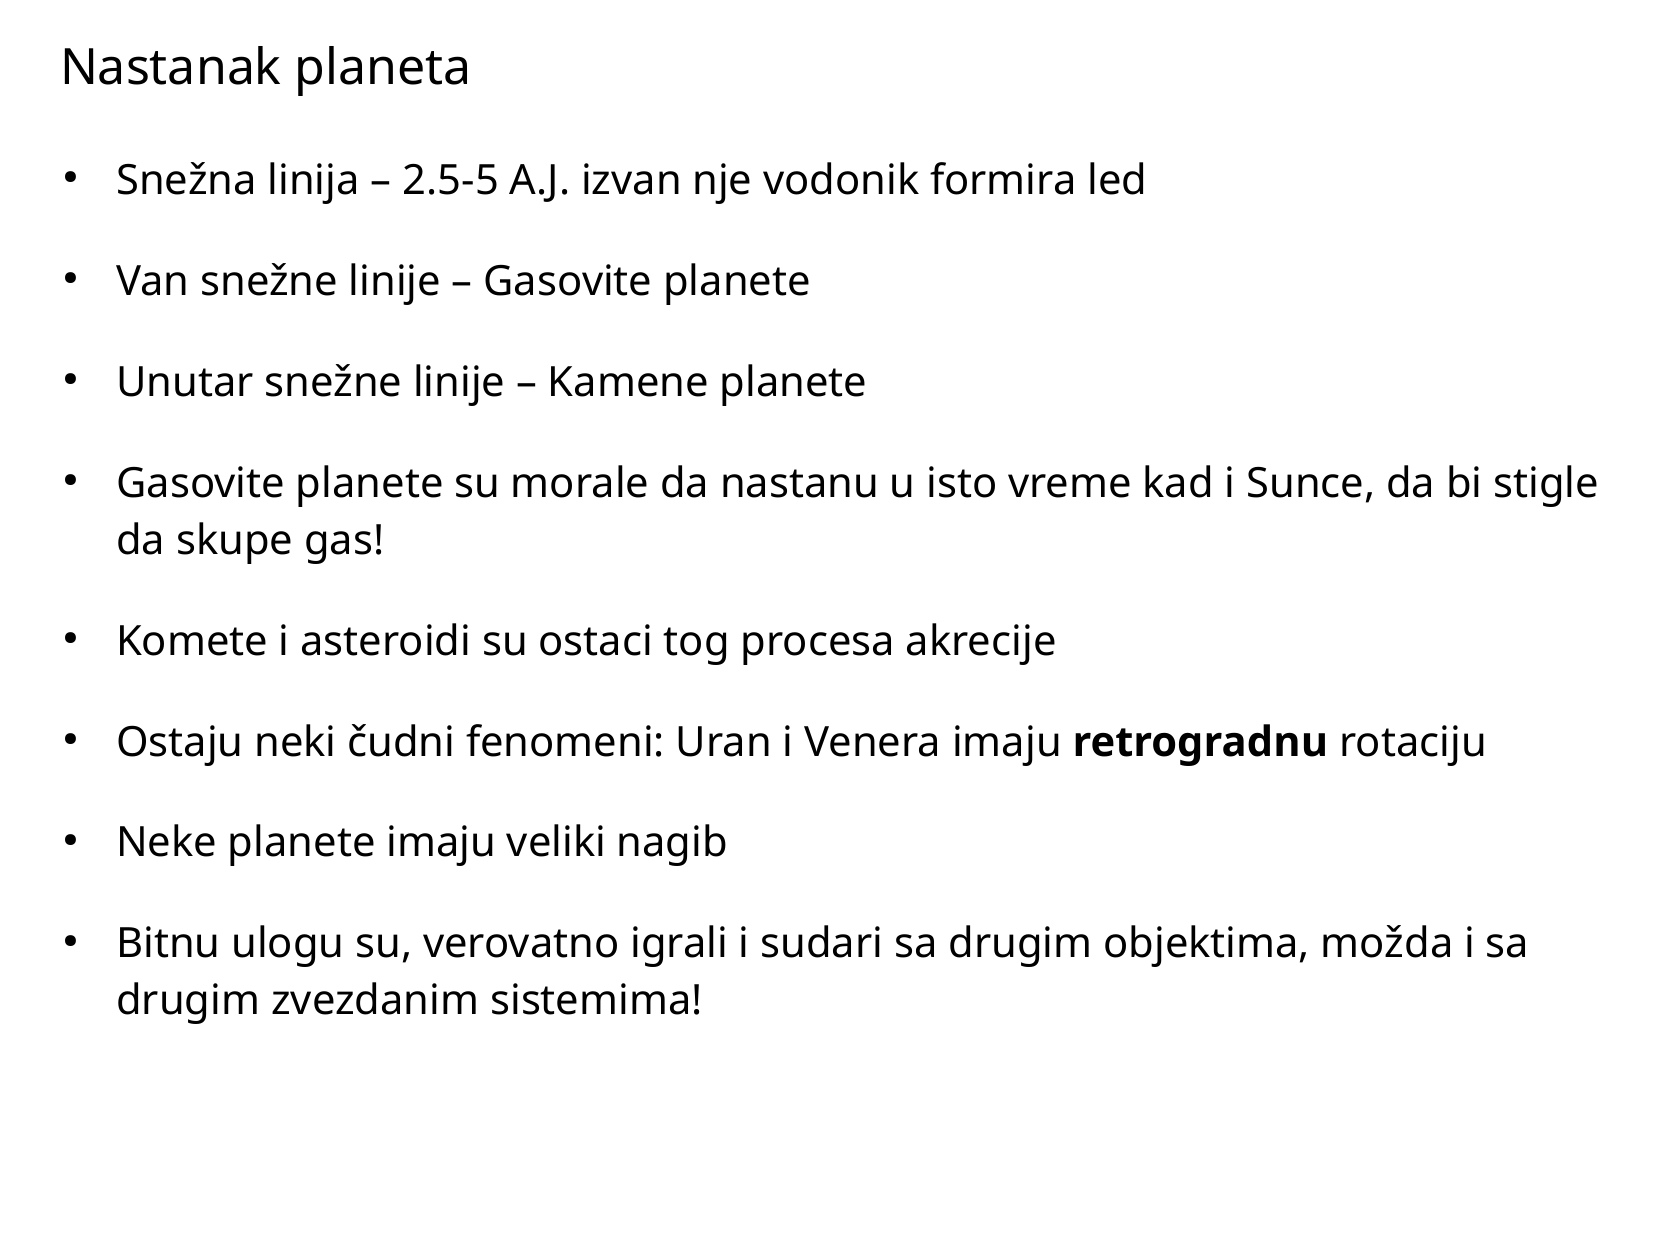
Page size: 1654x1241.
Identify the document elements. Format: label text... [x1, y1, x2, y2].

list Snežna linija – 2.5-5 A.J. izvan nje vodonik formira led Van snežne linije – Gasovite planete Unutar snežne linije – Kamene planete Gasovite planete su morale da nastanu u isto vreme kad i Sunce, da bi stigle da skupe gas! Komete i asteroidi su ostaci tog procesa akrecije Ostaju neki čudni fenomeni: Uran i Venera imaju retrogradnu rotaciju Neke planete imaju veliki nagib Bitnu ulogu su, verovatno igrali i sudari sa drugim objektima, možda i sa drugim zvezdanim sistemima! [45, 150, 1635, 1173]
title Nastanak planeta [59, 17, 1648, 113]
